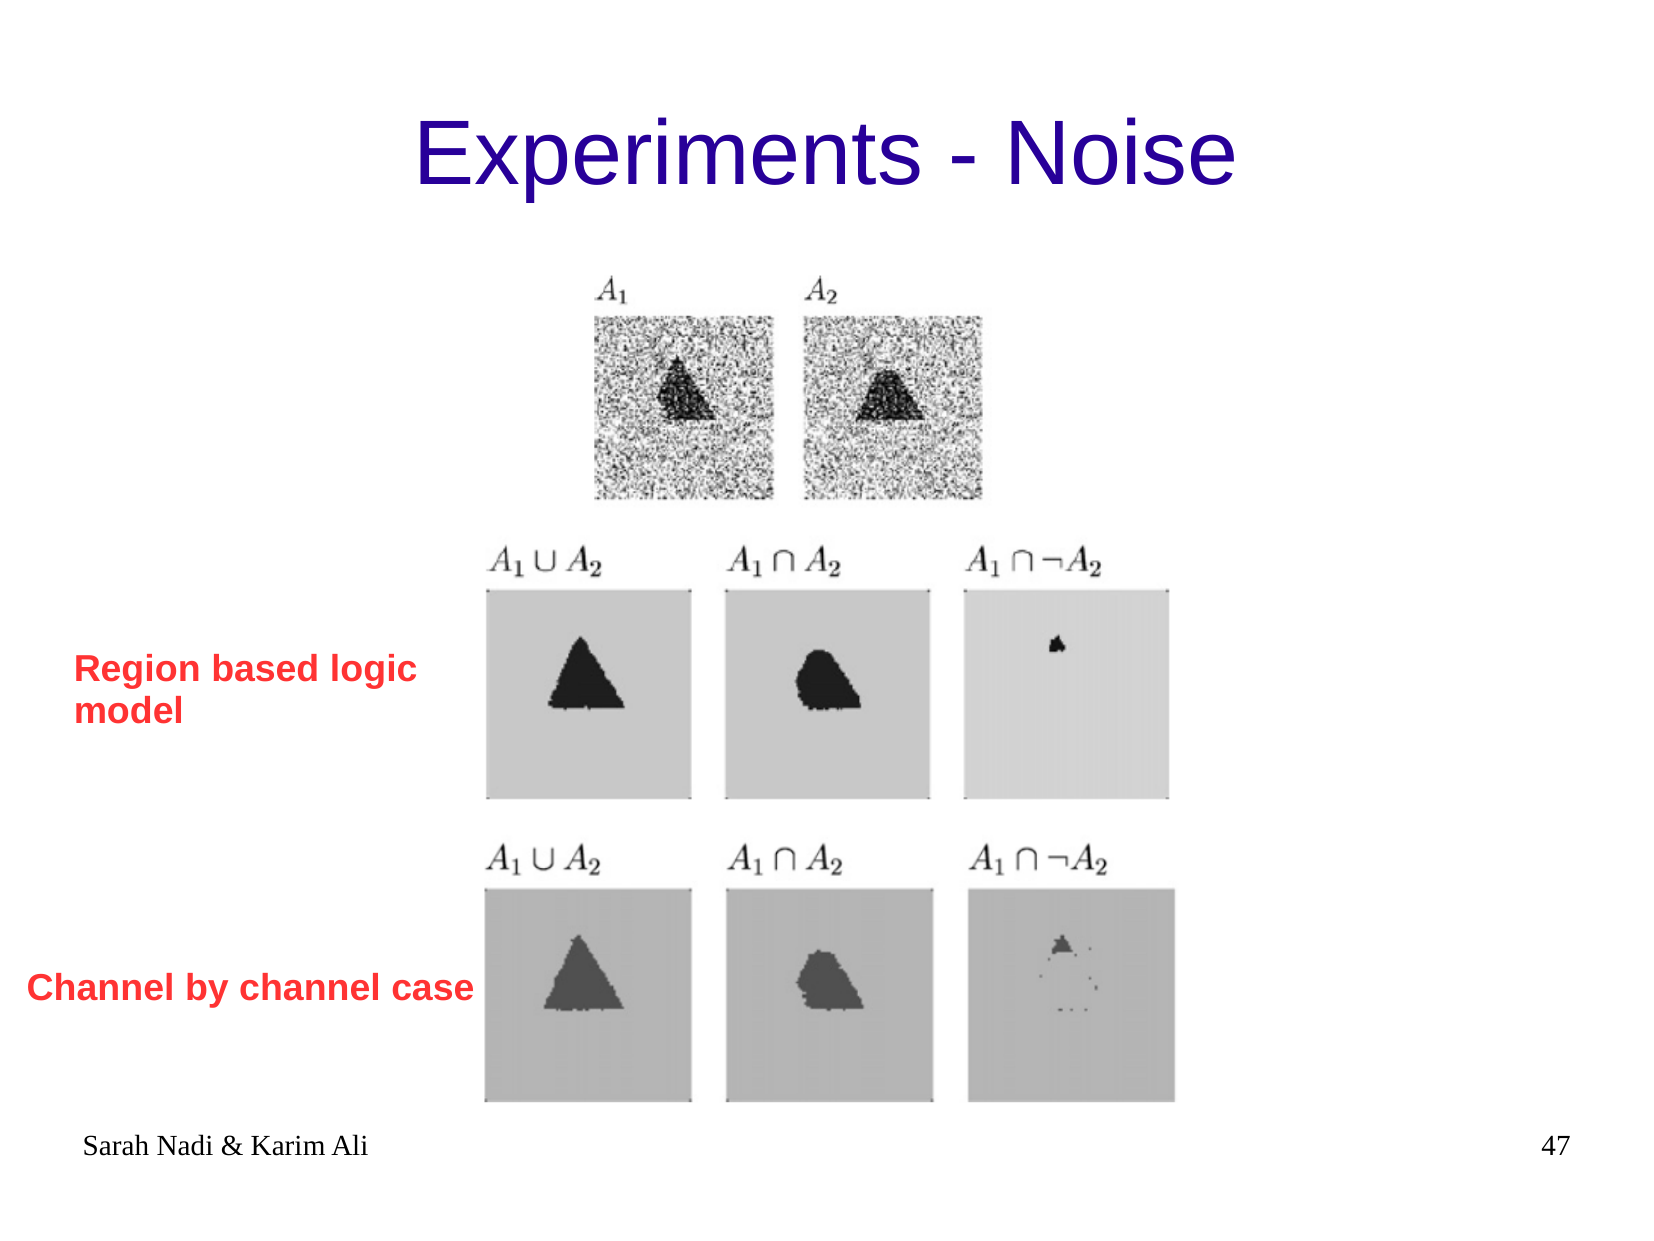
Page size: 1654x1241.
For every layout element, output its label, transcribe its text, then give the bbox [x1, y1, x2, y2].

picture [478, 531, 1190, 824]
picture [484, 826, 1196, 1124]
text_box Channel by channel case [11, 958, 490, 1016]
picture [590, 265, 998, 518]
title Experiments - Noise [82, 56, 1571, 250]
text_box Region based logic model [59, 640, 444, 739]
